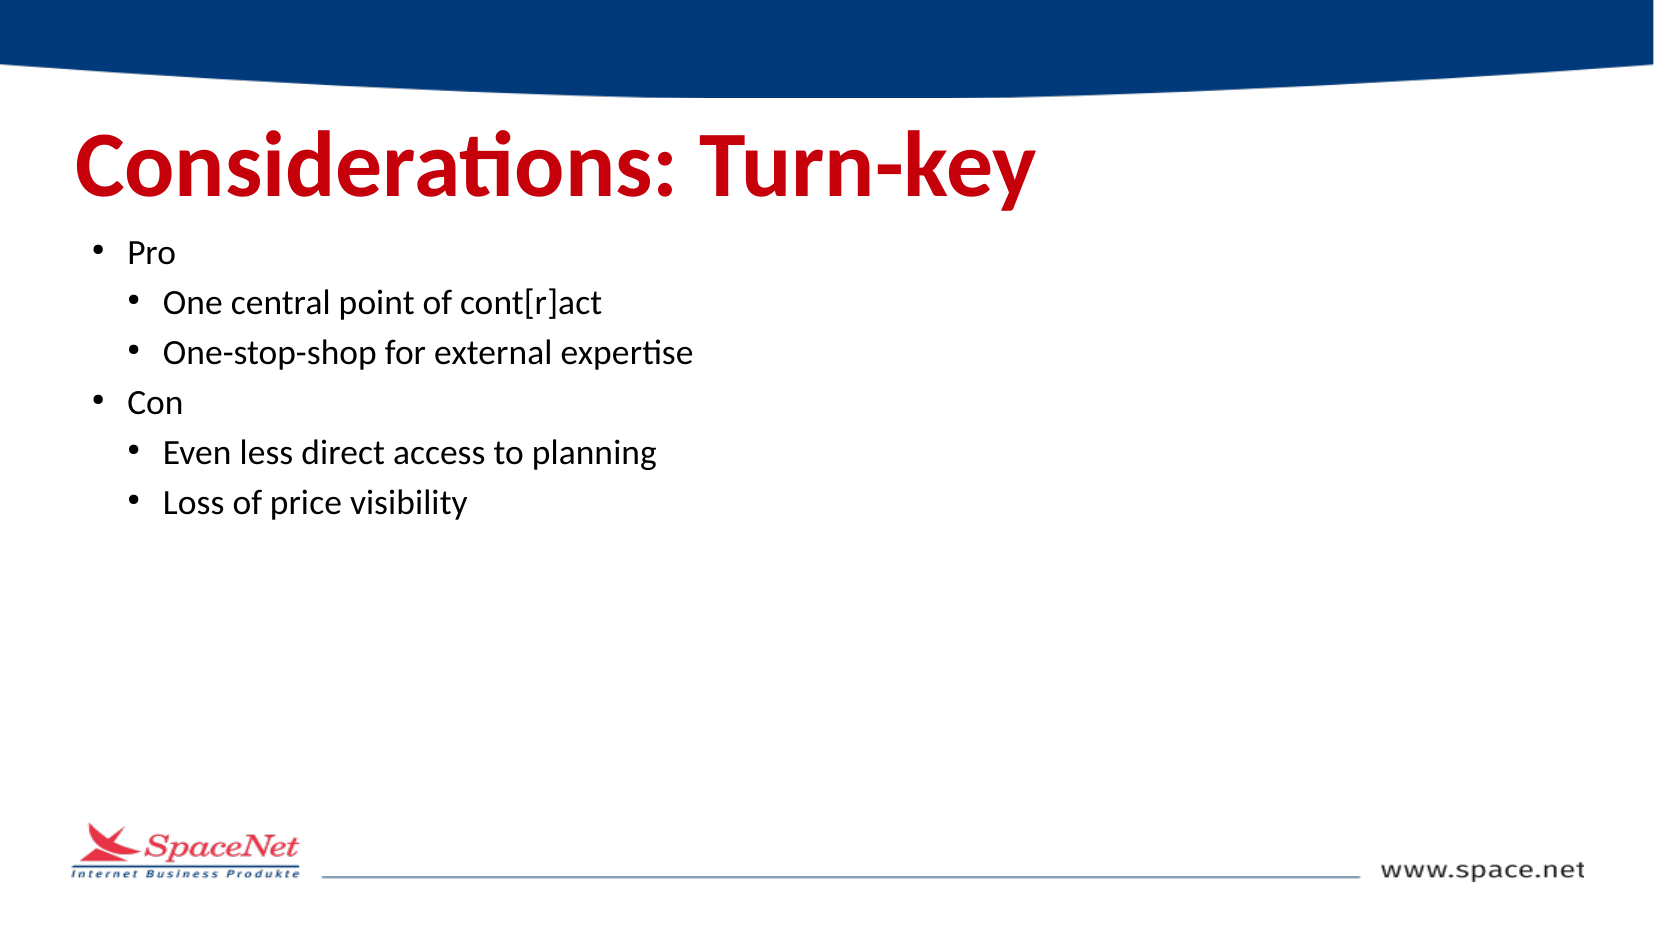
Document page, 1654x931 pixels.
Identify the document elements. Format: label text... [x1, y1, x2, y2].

text_box Considerations: Turn-key [60, 95, 1576, 223]
text_box Pro One central point of cont[r]act One-stop-shop for external expertise Con Even less direct access to planning Loss of price visibility [77, 223, 1576, 530]
